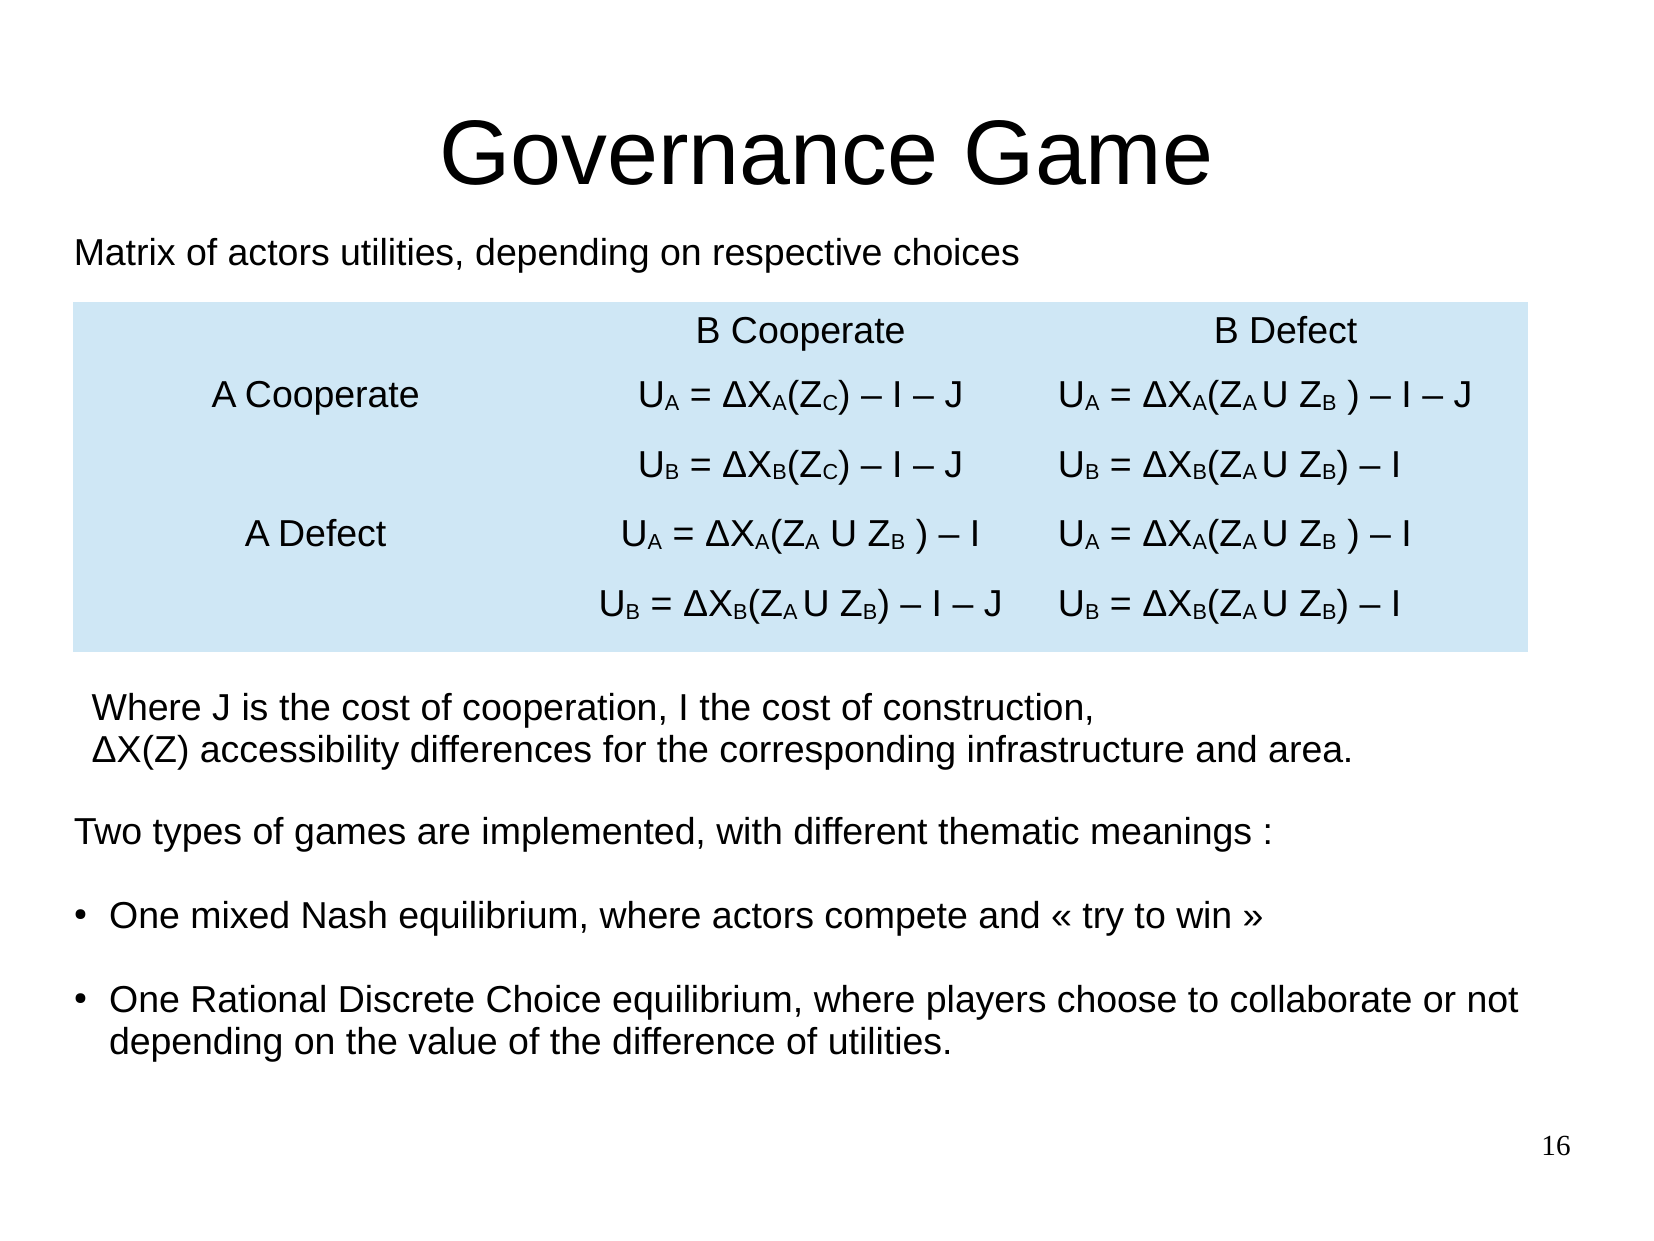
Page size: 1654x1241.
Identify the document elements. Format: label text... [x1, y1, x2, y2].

table_cell [73, 436, 558, 506]
table_cell A Defect [73, 506, 558, 575]
table_cell UB = ΔXB(ZC) – I – J [558, 436, 1043, 506]
table_cell [73, 575, 558, 652]
table_header [73, 302, 558, 366]
table_header B Defect [1043, 302, 1528, 366]
table_cell UB = ΔXB(ZA U ZB) – I [1043, 436, 1528, 506]
table_cell UA = ΔXA(ZA U ZB ) – I [558, 506, 1043, 575]
table_cell UB = ΔXB(ZA U ZB) – I [1043, 575, 1528, 652]
text_box Where J is the cost of cooperation, I the cost of construction, ΔX(Z) accessibility differences for the corresponding infrastructure and area. [76, 679, 1610, 778]
table_cell UA = ΔXA(ZA U ZB ) – I [1043, 506, 1528, 575]
table_cell UA = ΔXA(ZC) – I – J [558, 366, 1043, 436]
table_cell UB = ΔXB(ZA U ZB) – I – J [558, 575, 1043, 652]
title Governance Game [82, 49, 1571, 257]
text_box Matrix of actors utilities, depending on respective choices [59, 224, 1038, 282]
table_cell UA = ΔXA(ZA U ZB ) – I – J [1043, 366, 1528, 436]
text_box Two types of games are implemented, with different thematic meanings : One mixed Nash equilibrium, where actors compete and « try to win » One Rational Discrete Choice equilibrium, where players choose to collaborate or not depending on the value of the difference of utilities. [59, 803, 1538, 1070]
table_cell A Cooperate [73, 366, 558, 436]
table_header B Cooperate [558, 302, 1043, 366]
